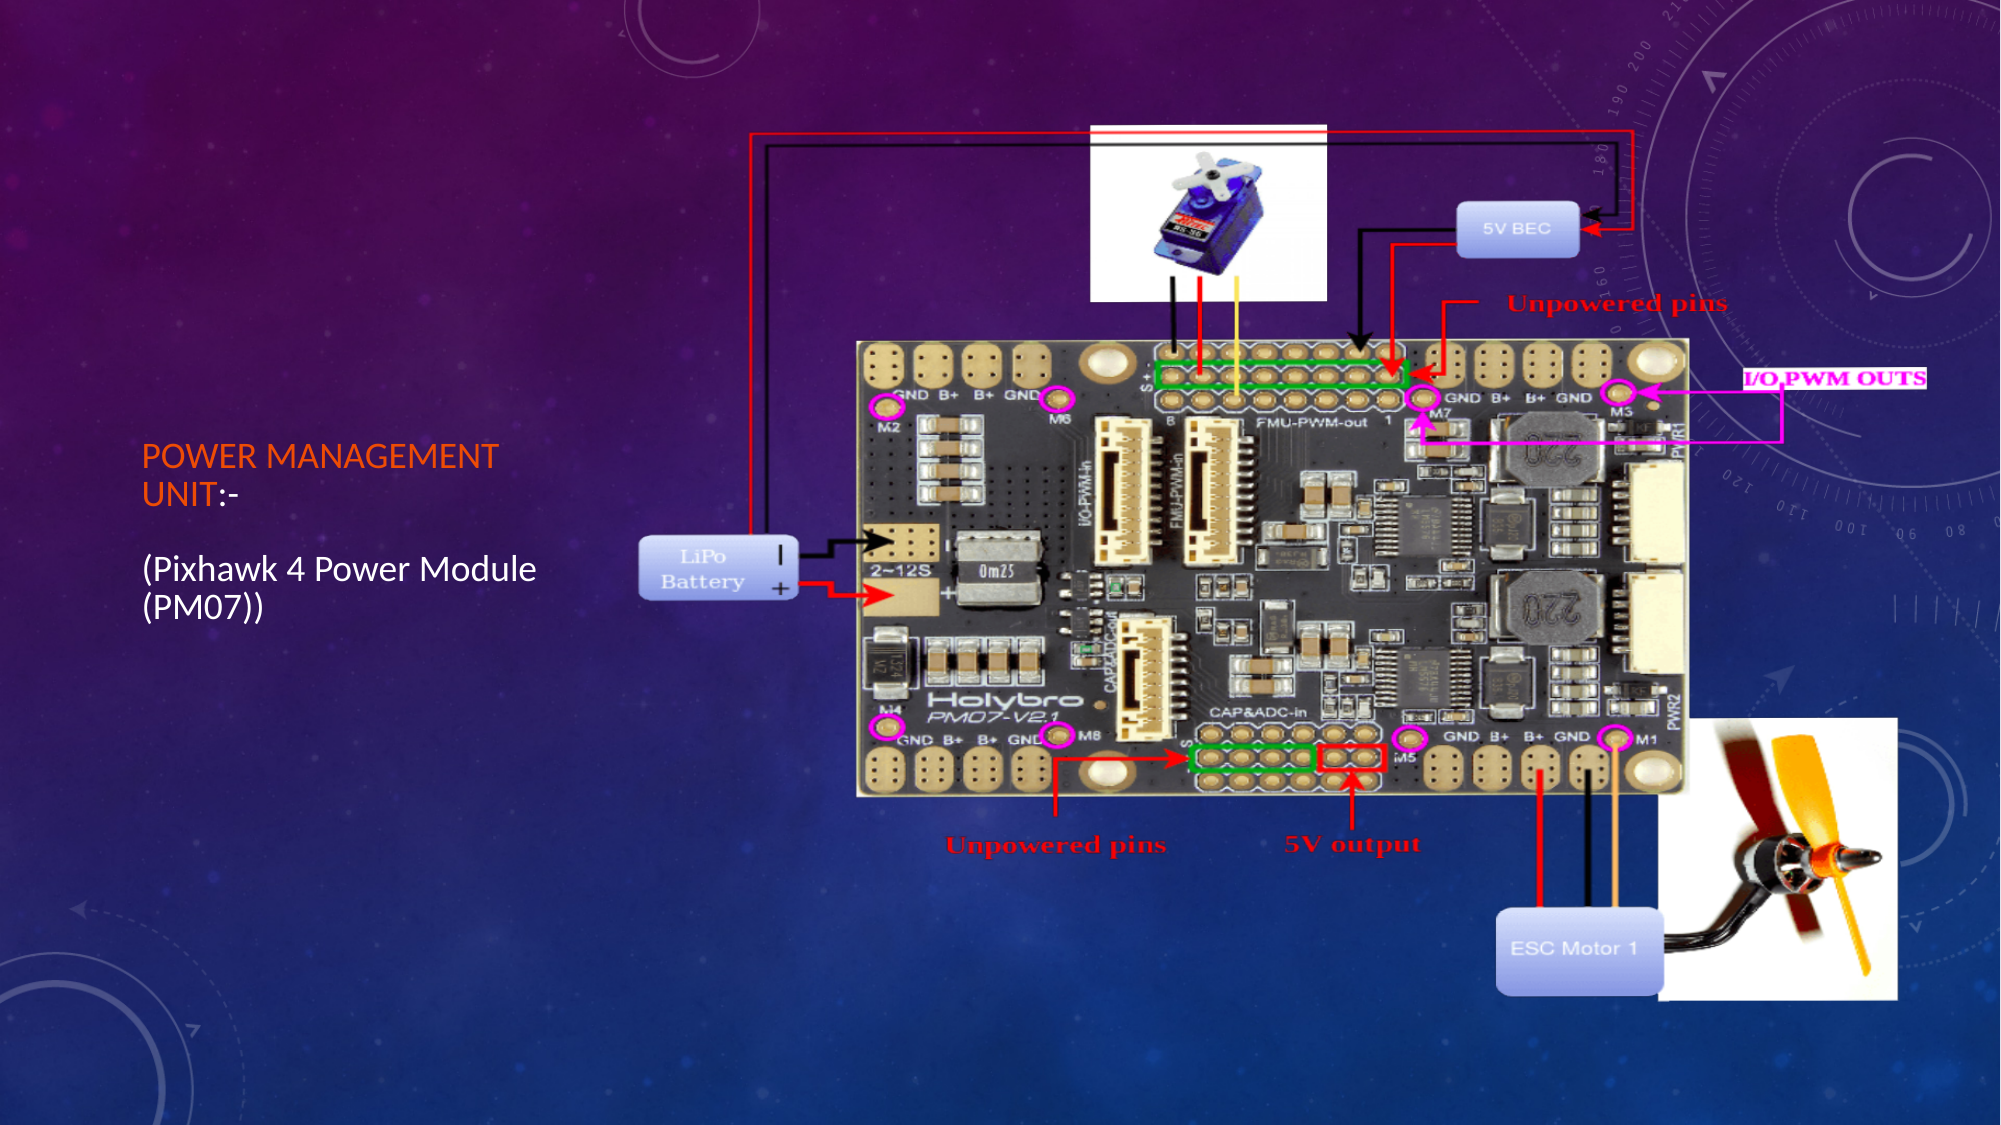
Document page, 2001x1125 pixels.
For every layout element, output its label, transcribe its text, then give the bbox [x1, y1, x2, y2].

picture [0, 0, 2001, 1125]
title POWER MANAGEMENT UNIT:- (Pixhawk 4 Power Module (PM07)) [141, 271, 549, 798]
